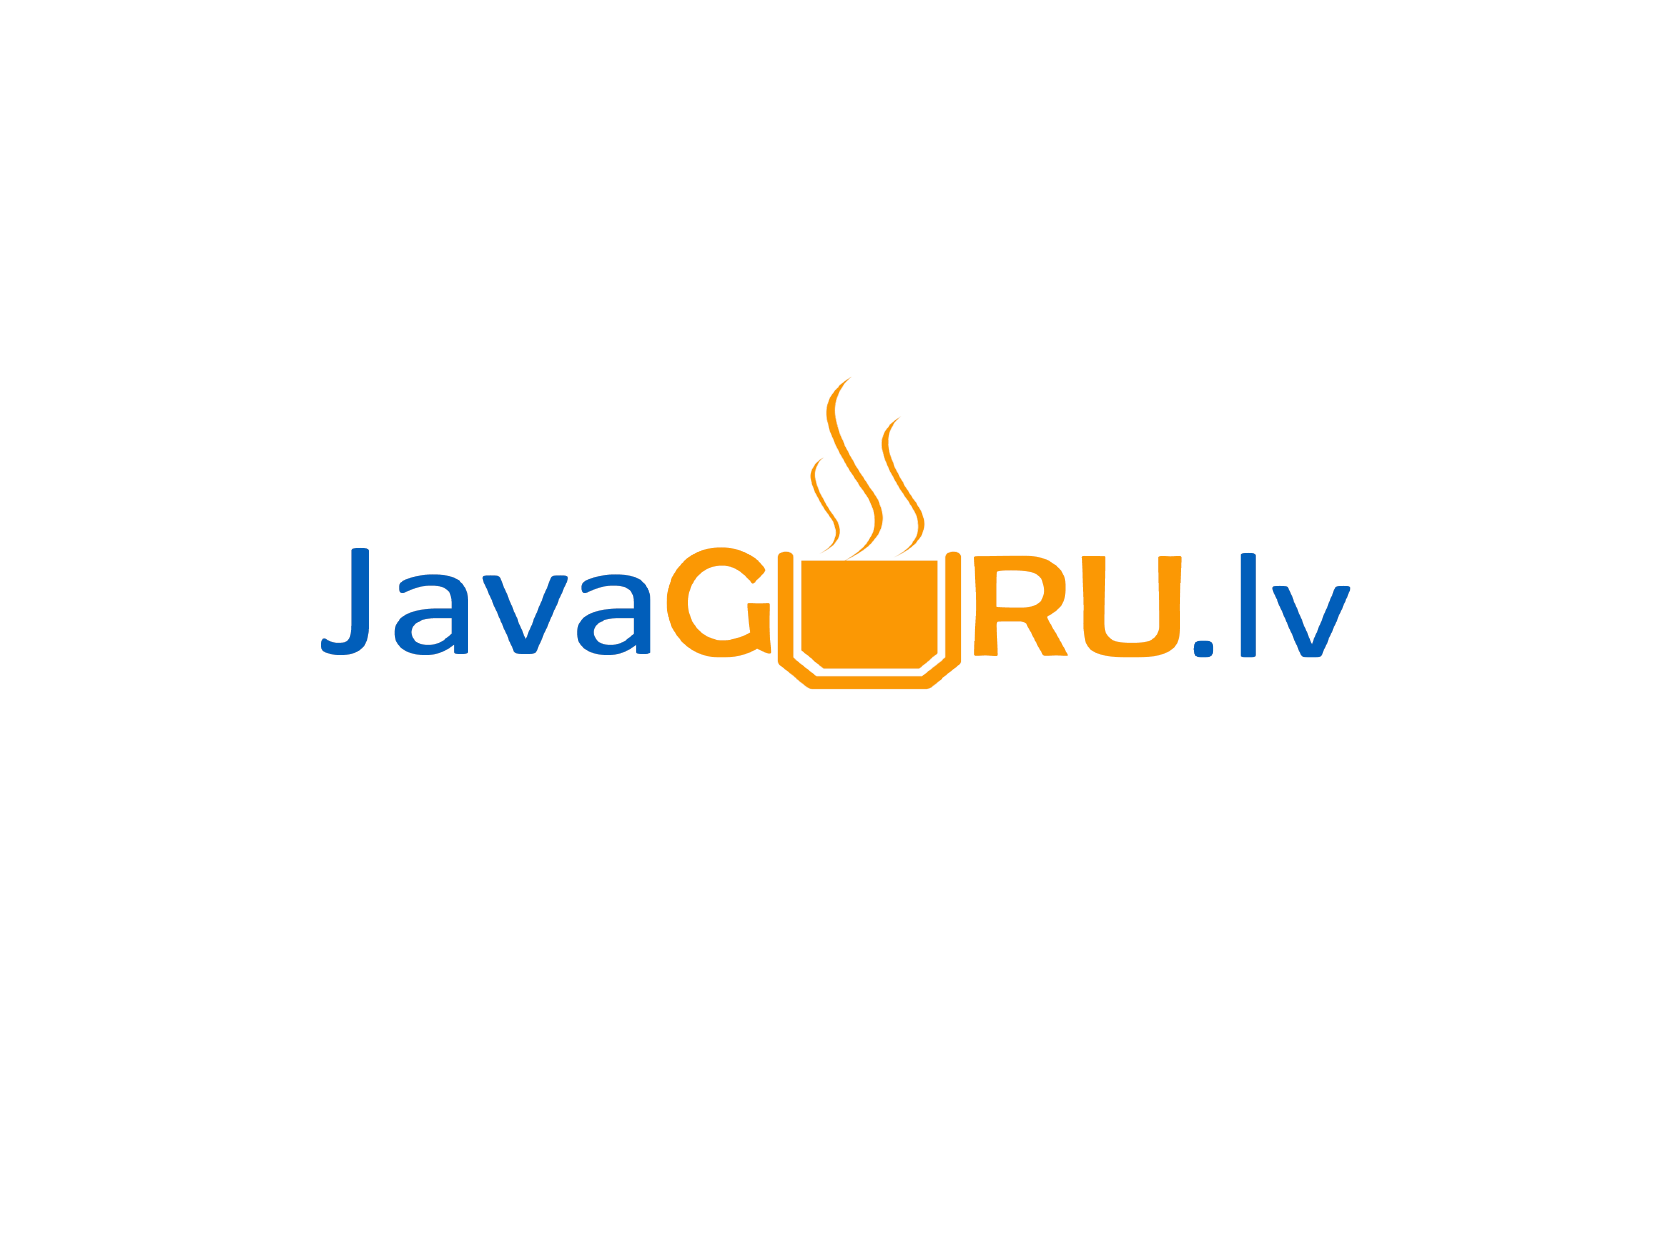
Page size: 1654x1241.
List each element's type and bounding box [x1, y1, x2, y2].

picture [311, 367, 1362, 698]
